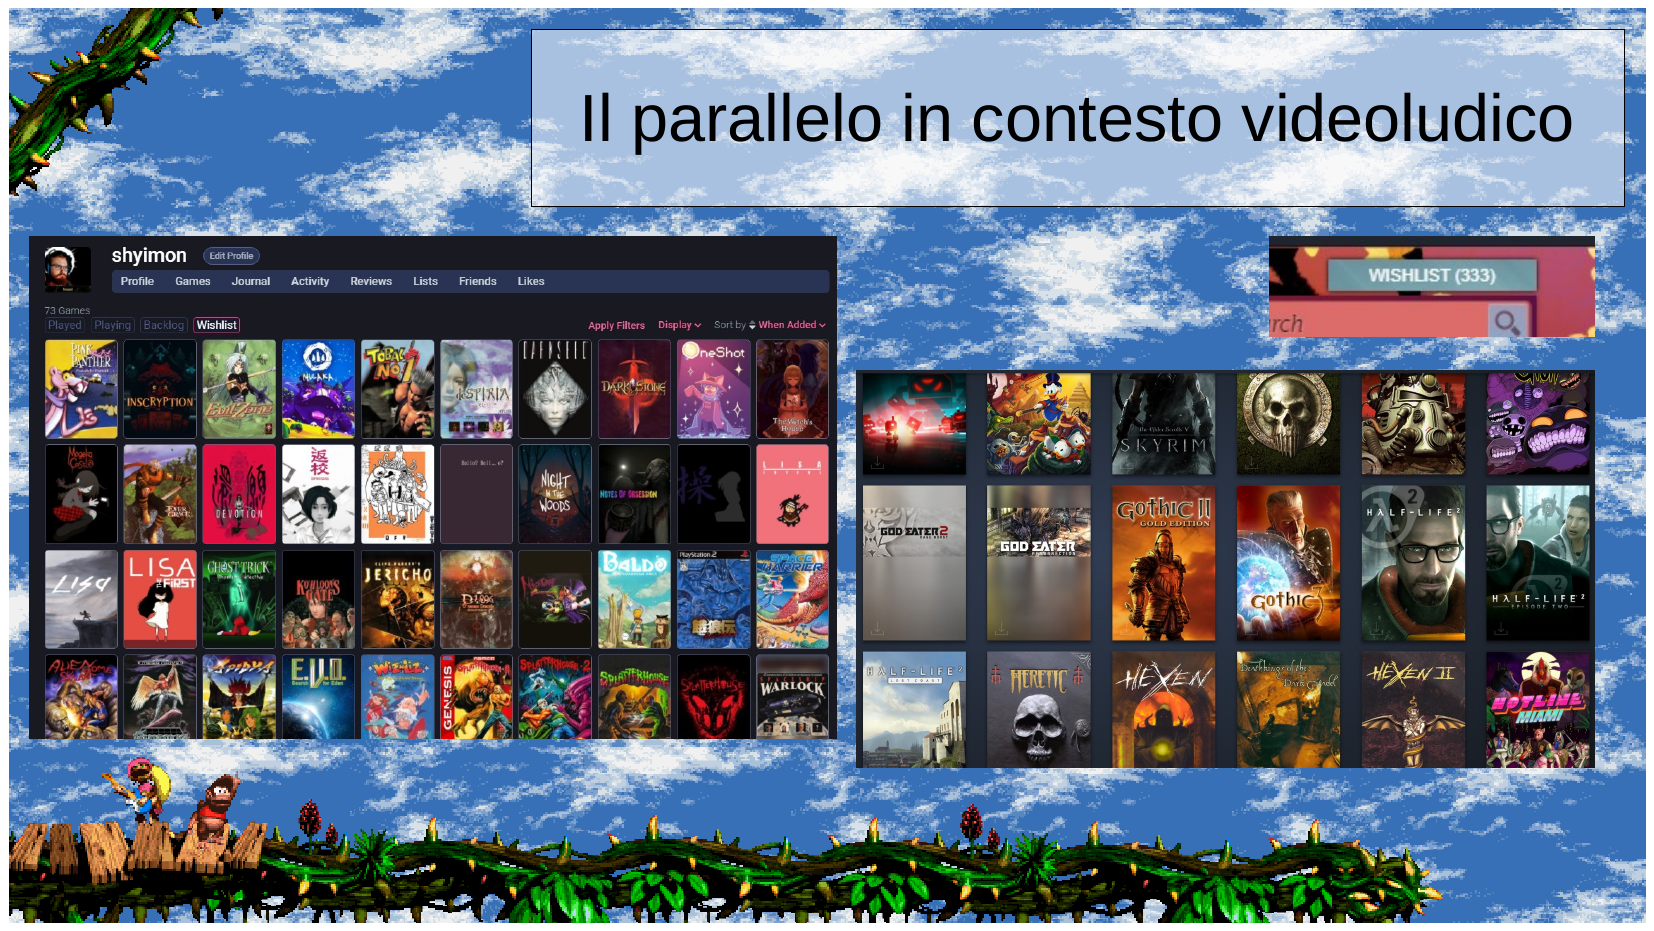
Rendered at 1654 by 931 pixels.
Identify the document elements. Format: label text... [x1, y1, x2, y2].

subtitle Il parallelo in contesto videoludico [531, 29, 1625, 207]
picture [0, 0, 1654, 931]
